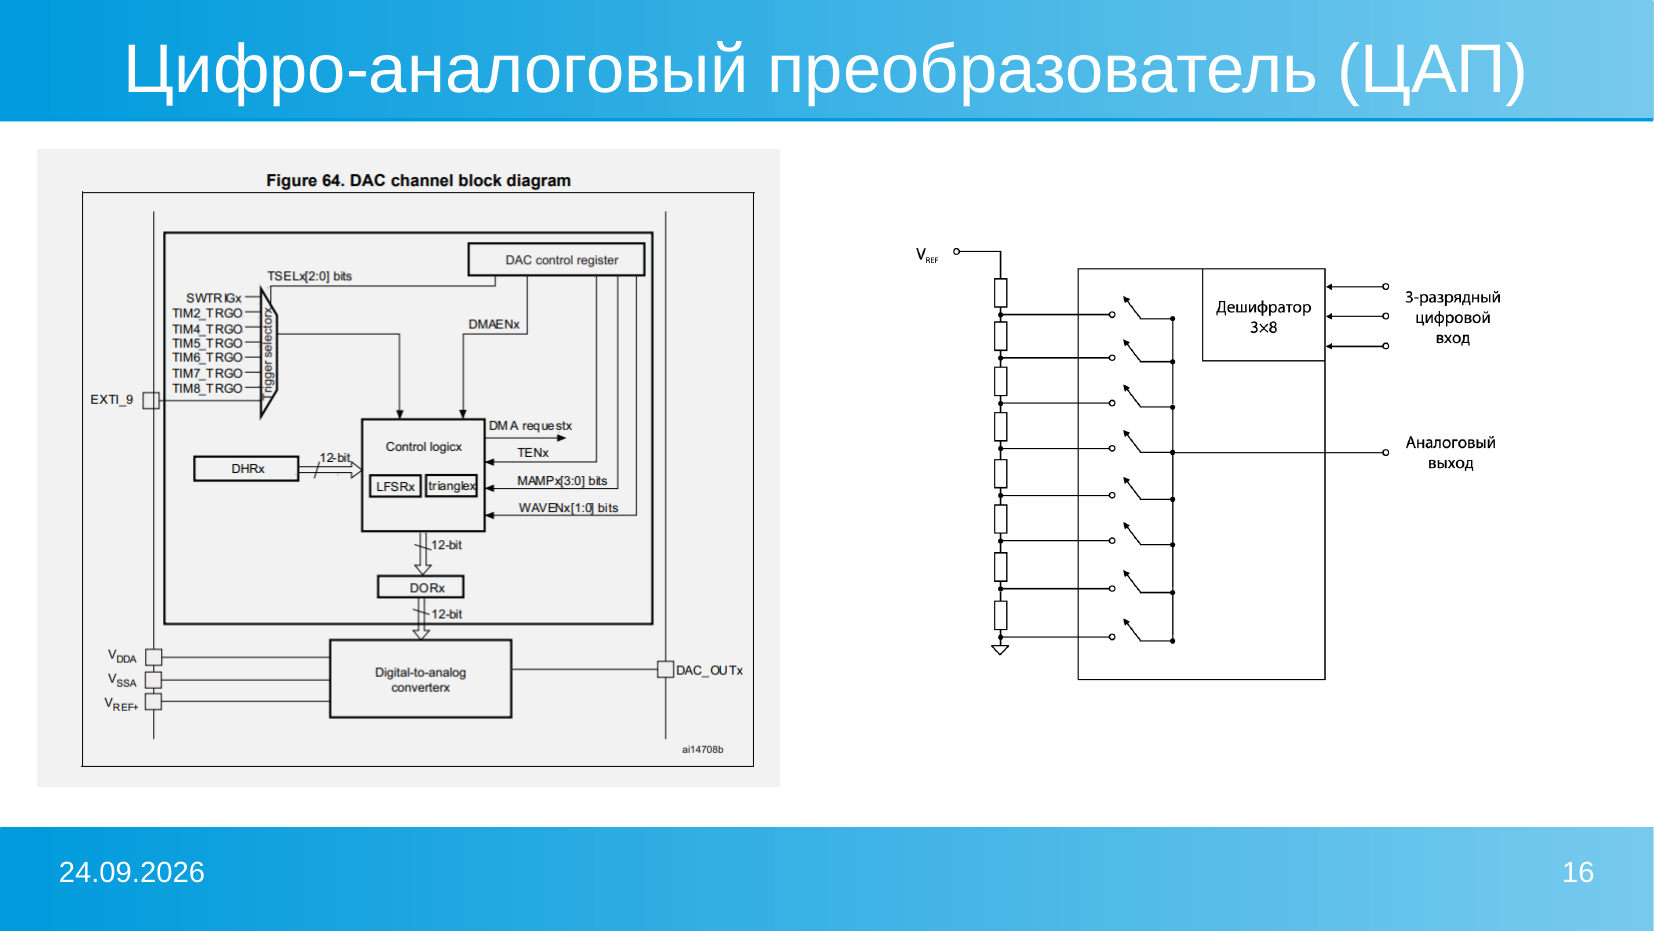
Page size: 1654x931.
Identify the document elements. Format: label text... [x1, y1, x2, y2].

title Цифро-аналоговый преобразователь (ЦАП) [59, 29, 1595, 108]
picture [37, 149, 780, 787]
picture [825, 224, 1591, 704]
